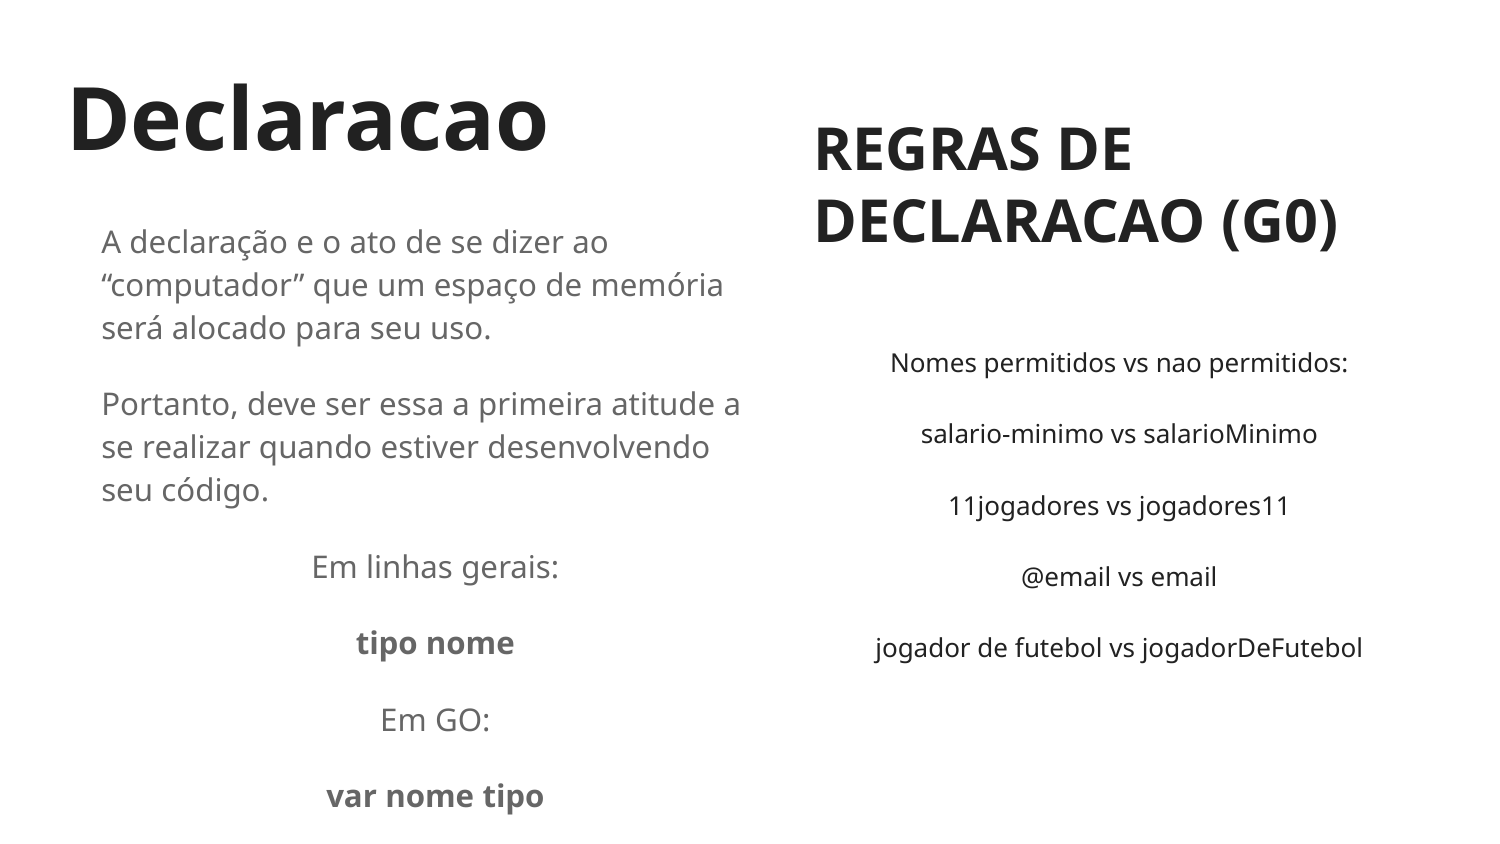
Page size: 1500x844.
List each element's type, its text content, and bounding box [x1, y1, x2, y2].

title Declaracao [51, 48, 1449, 180]
text_box REGRAS DE DECLARACAO (G0) Nomes permitidos vs nao permitidos: salario-minimo vs salarioMinimo 11jogadores vs jogadores11 @email vs email jogador de futebol vs jogadorDeFutebol [798, 96, 1489, 823]
list A declaração e o ato de se dizer ao “computador” que um espaço de memória será alocado para seu uso. Portanto, deve ser essa a primeira atitude a se realizar quando estiver desenvolvendo seu código. Em linhas gerais: tipo nome Em GO: var nome tipo [86, 201, 785, 823]
